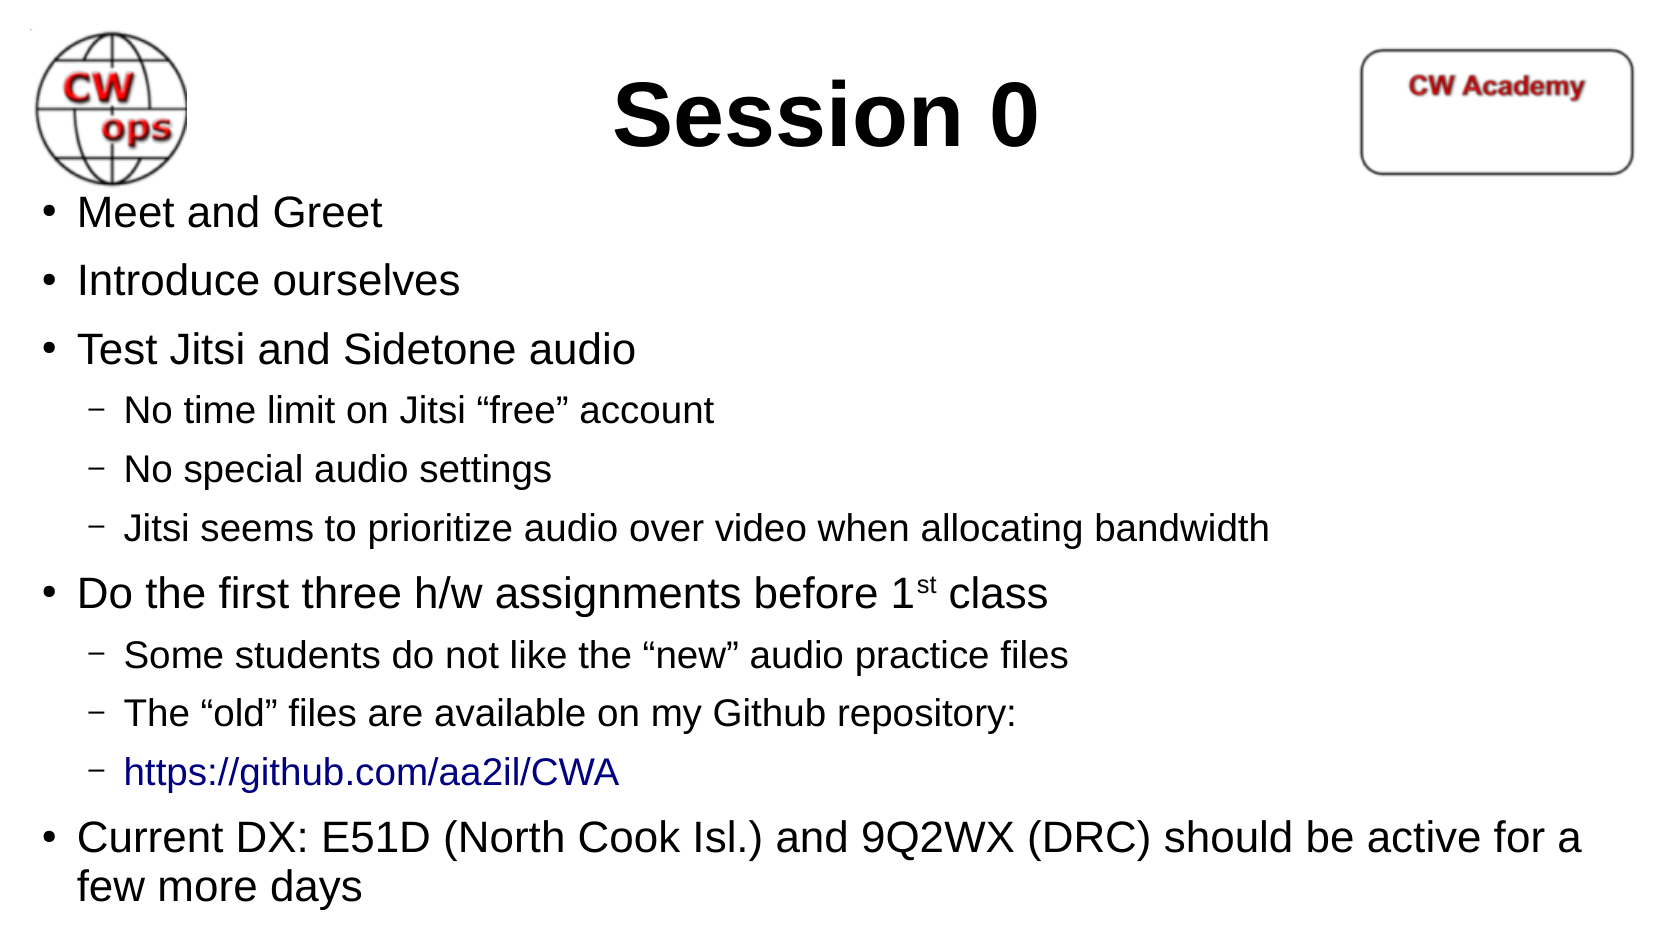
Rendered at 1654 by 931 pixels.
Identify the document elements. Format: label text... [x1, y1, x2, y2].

picture [1571, 37, 1640, 186]
list Meet and Greet Introduce ourselves Test Jitsi and Sidetone audio No time limit on Jitsi “free” account No special audio settings Jitsi seems to prioritize audio over video when allocating bandwidth Do the first three h/w assignments before 1st class Some students do not like the “new” audio practice files The “old” files are available on my Github repository: https://github.com/aa2il/CWA Current DX: E51D (North Cook Isl.) and 9Q2WX (DRC) should be active for a few more days [30, 187, 1636, 916]
picture [30, 29, 187, 187]
title Session 0 [82, 37, 1571, 187]
